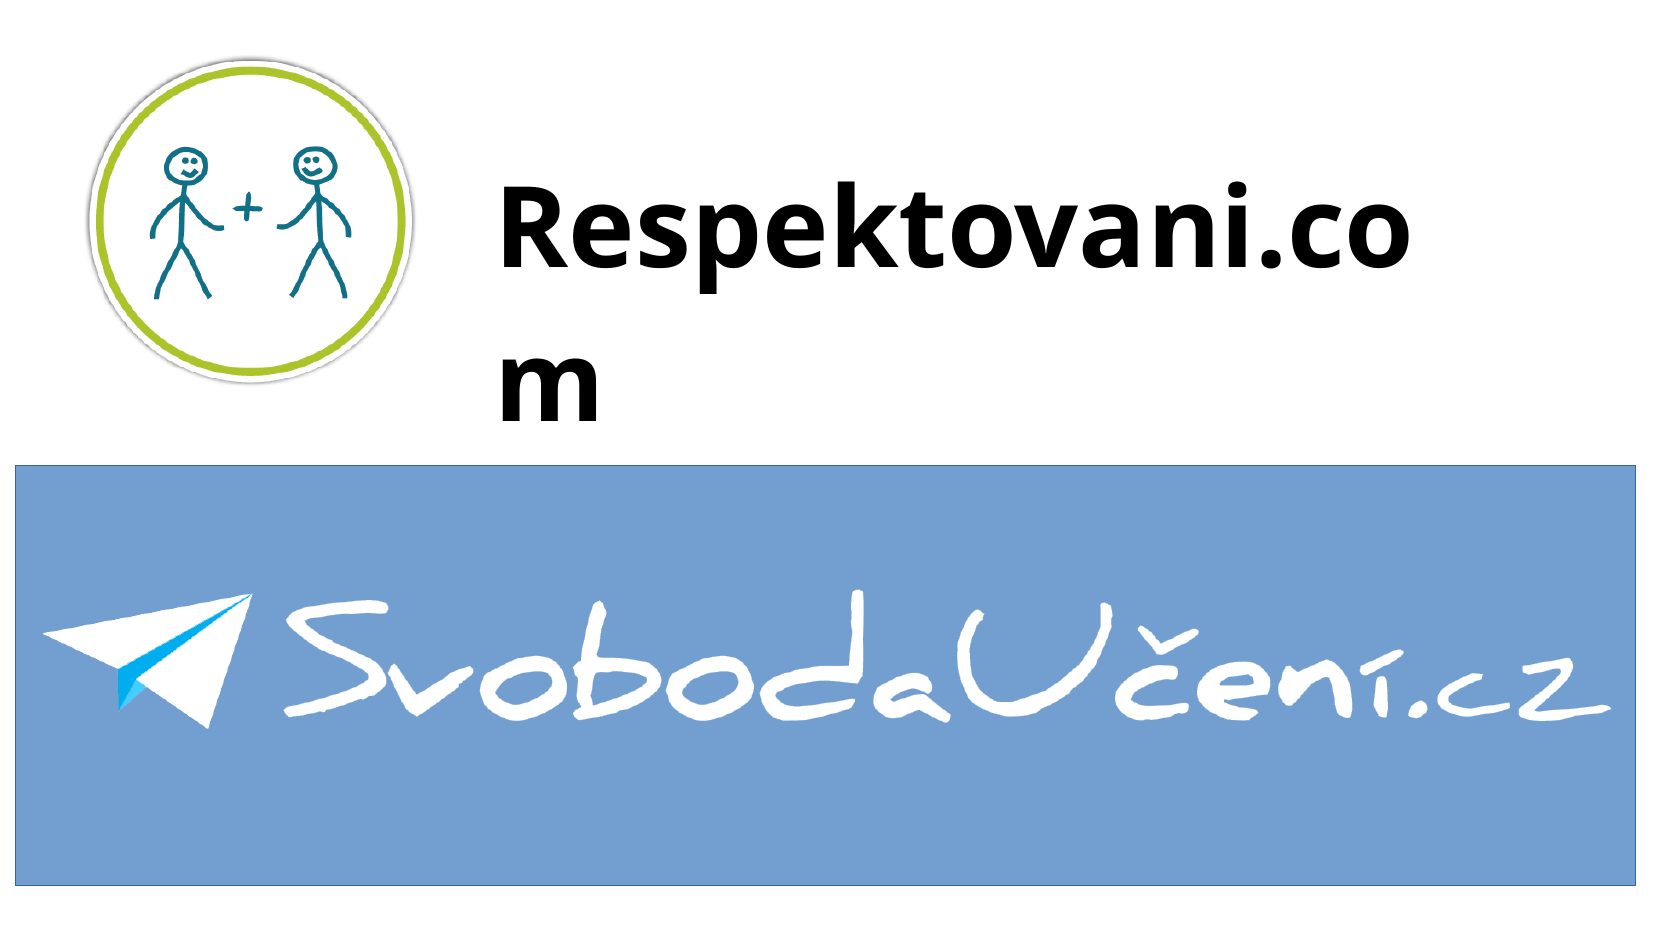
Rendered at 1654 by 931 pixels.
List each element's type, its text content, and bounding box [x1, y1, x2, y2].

text_box [15, 743, 1636, 886]
text_box Respektovani.com [480, 140, 1512, 316]
text_box [15, 465, 1636, 569]
picture [0, 569, 1654, 743]
picture [80, 50, 421, 391]
